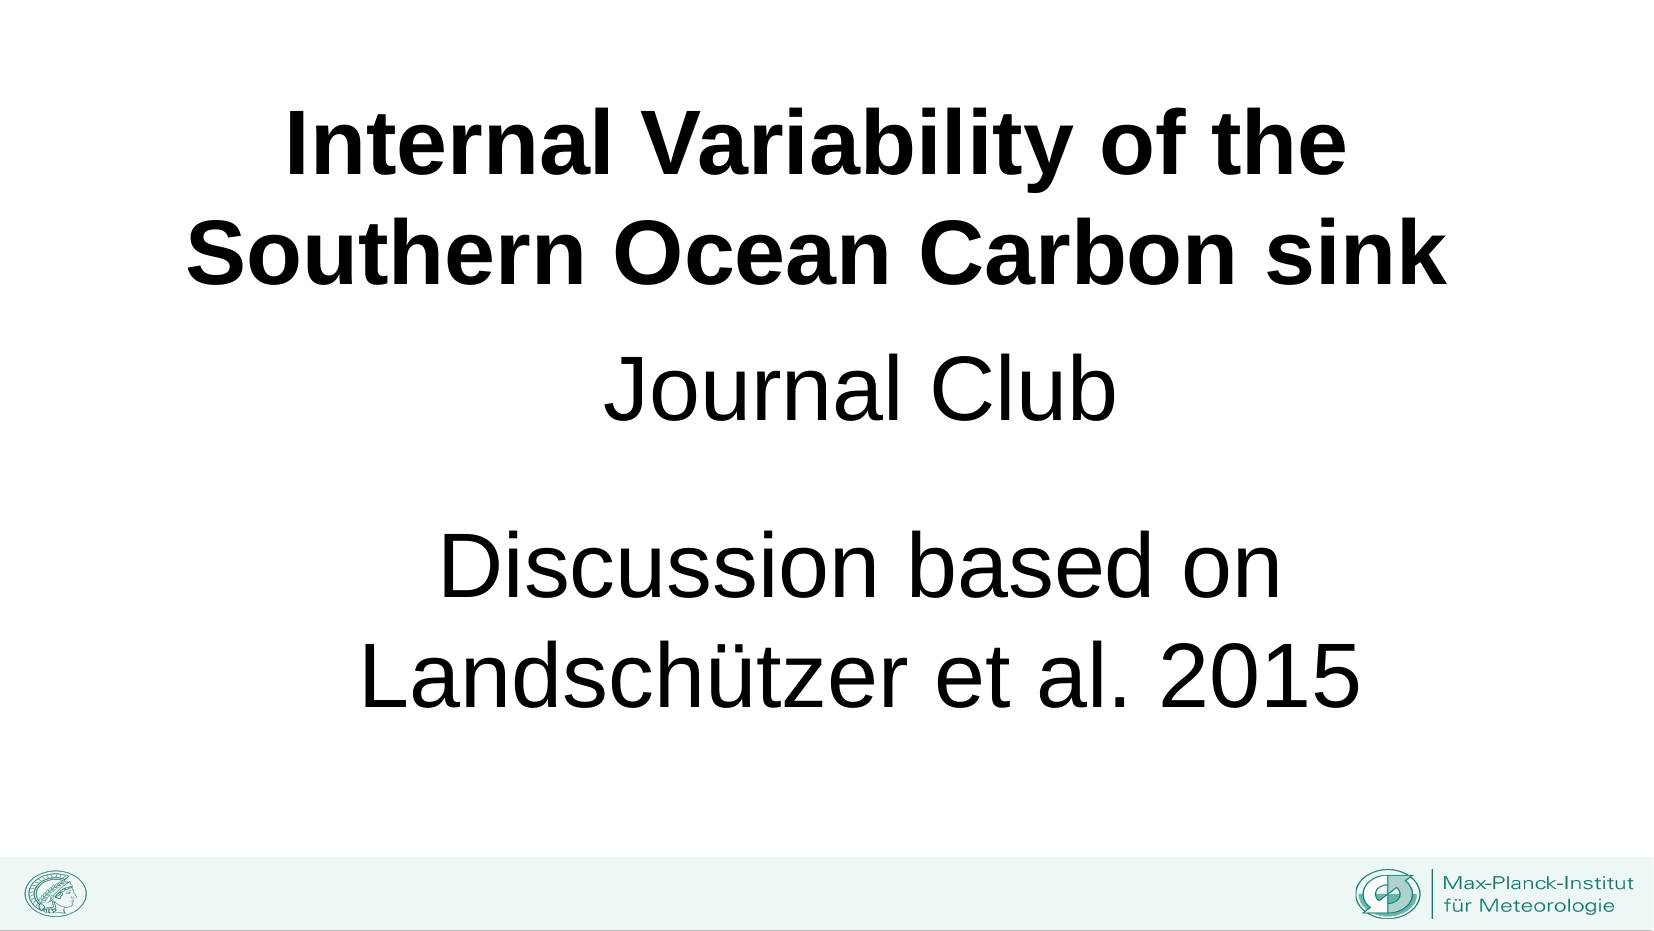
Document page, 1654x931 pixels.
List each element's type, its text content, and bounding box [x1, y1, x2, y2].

text_box Discussion based on Landschützer et al. 2015 [282, 498, 1440, 622]
title Internal Variability of the Southern Ocean Carbon sink [75, 93, 1561, 293]
subtitle Journal Club [282, 321, 1440, 445]
